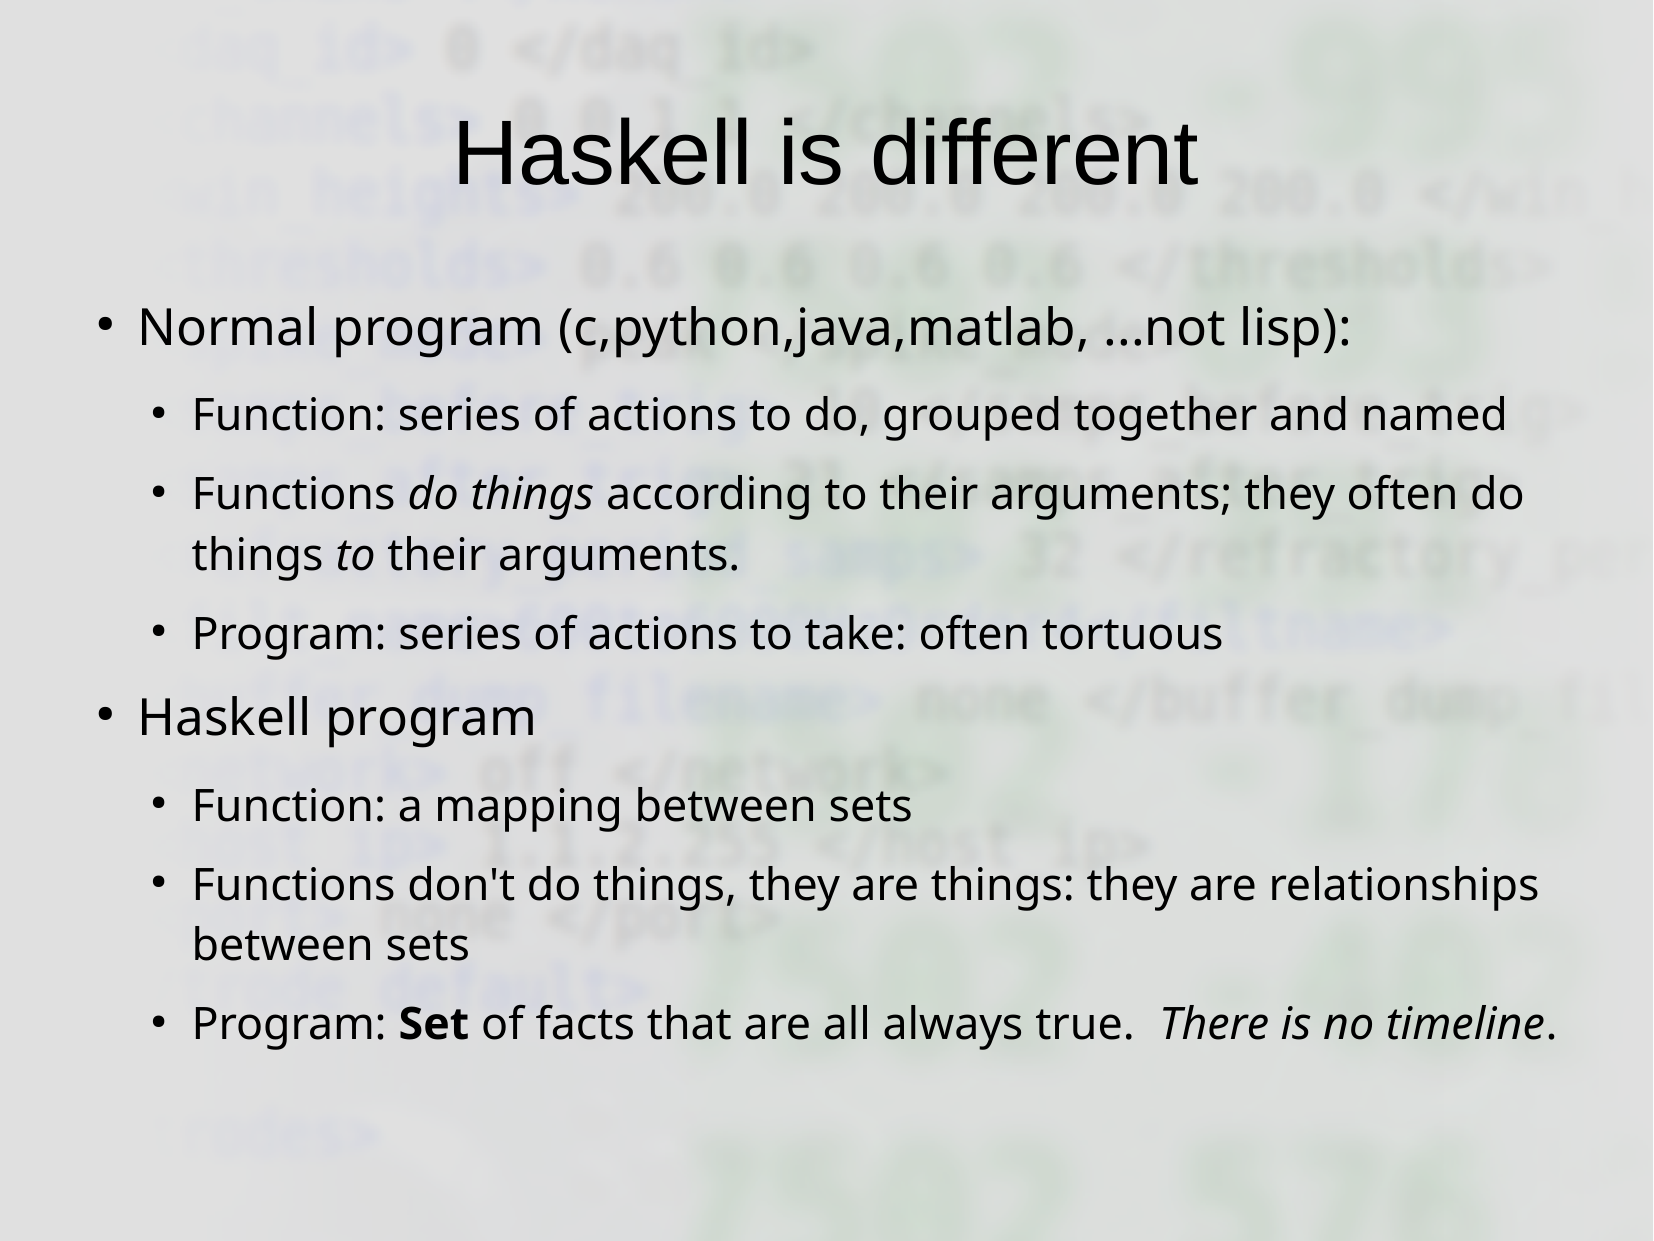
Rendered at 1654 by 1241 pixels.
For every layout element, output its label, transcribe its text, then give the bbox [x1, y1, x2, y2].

title Haskell is different [82, 49, 1571, 257]
picture [0, 0, 1654, 1241]
list Normal program (c,python,java,matlab, ...not lisp): Function: series of actions to do, grouped together and named Functions do things according to their arguments; they often do things to their arguments. Program: series of actions to take: often tortuous Haskell program Function: a mapping between sets Functions don't do things, they are things: they are relationships between sets Program: Set of facts that are all always true. There is no timeline. [82, 290, 1571, 1109]
